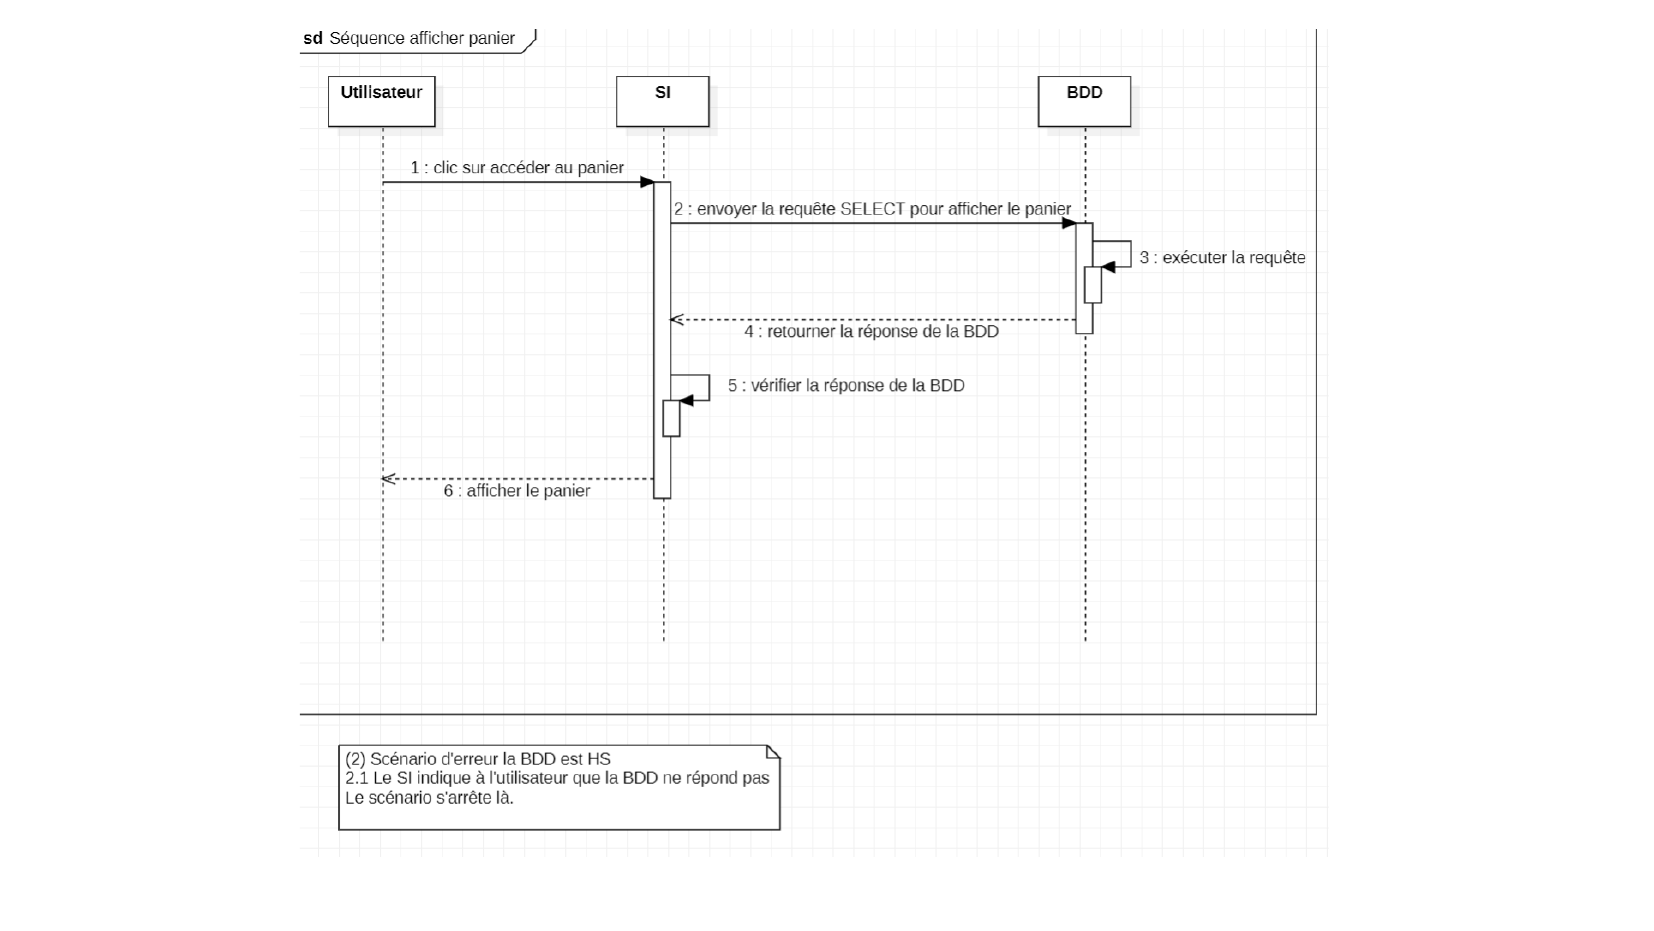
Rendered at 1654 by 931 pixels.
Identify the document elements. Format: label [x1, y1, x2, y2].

picture [299, 29, 1329, 857]
